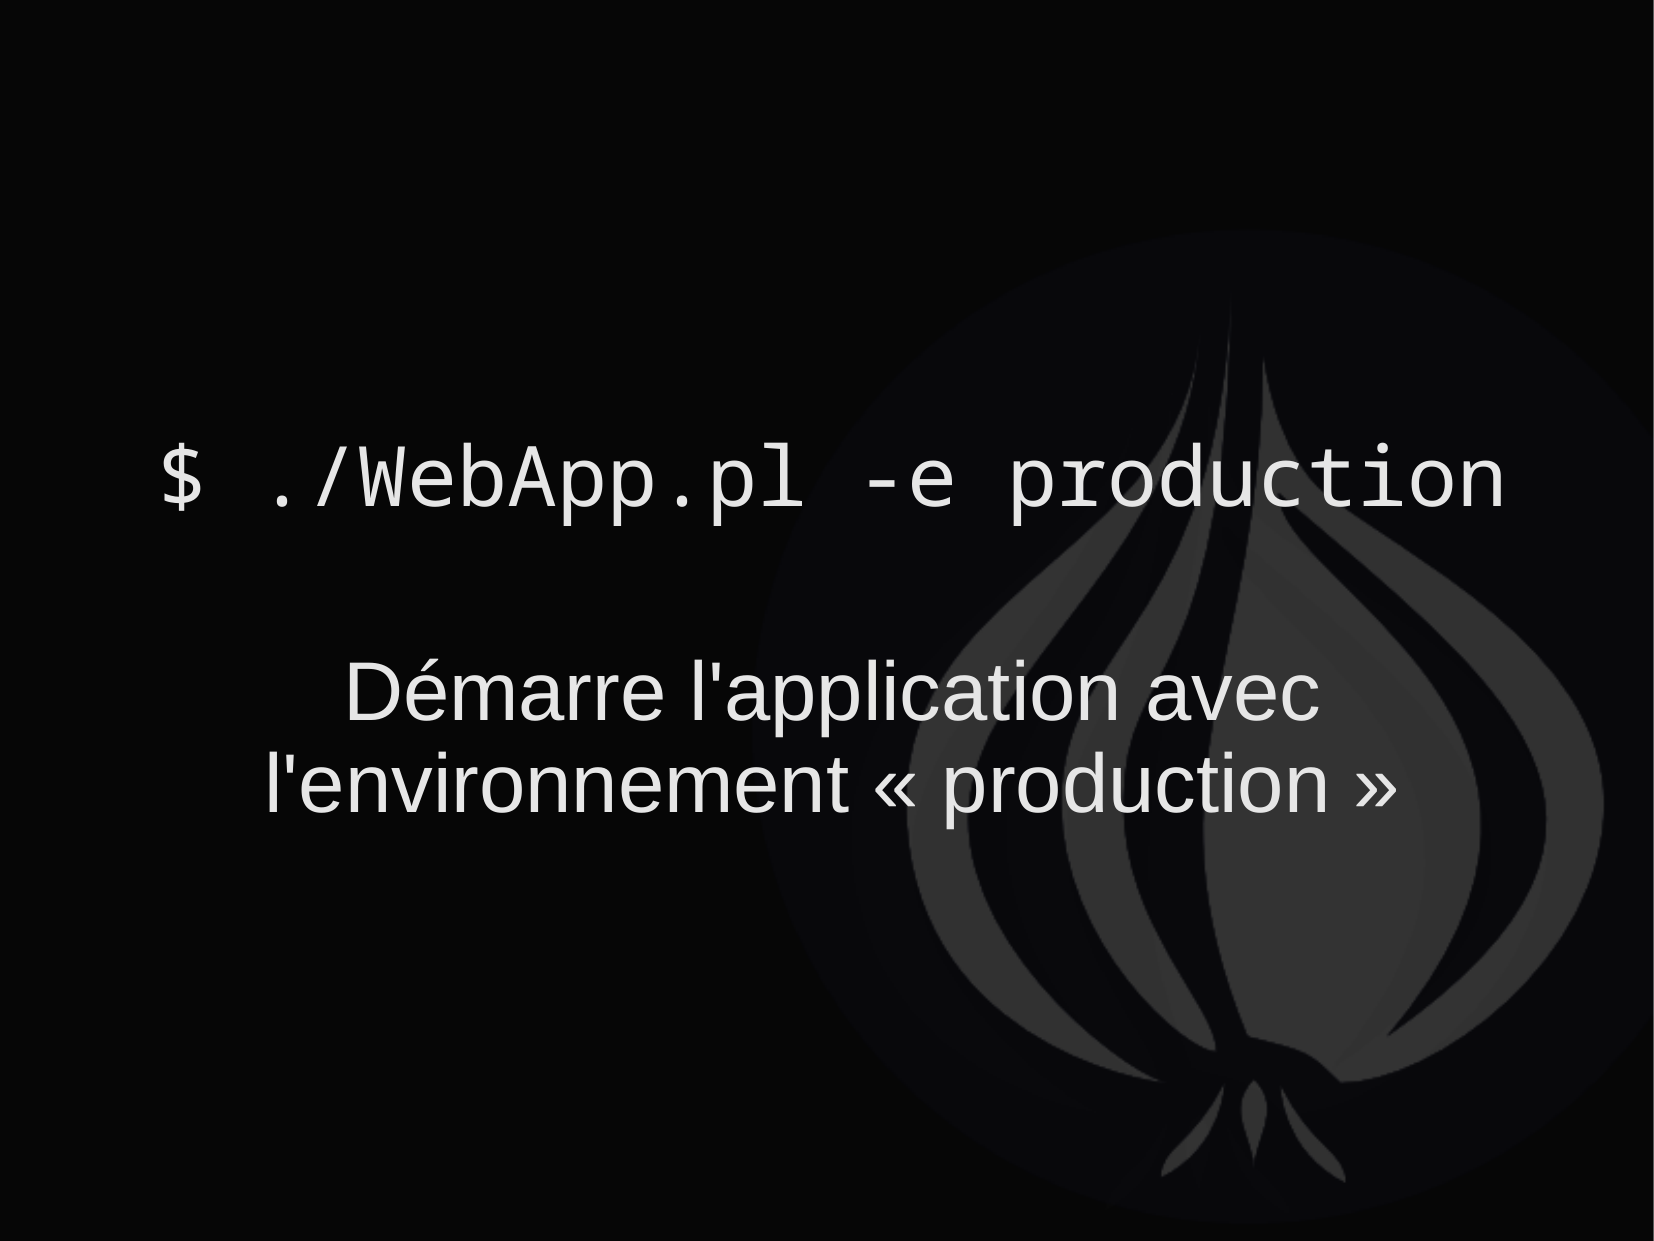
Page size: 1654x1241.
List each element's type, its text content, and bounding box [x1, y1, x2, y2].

subtitle $ ./WebApp.pl -e production Démarre l'application avec l'environnement « production » [88, 214, 1577, 1034]
picture [0, 0, 1654, 1241]
